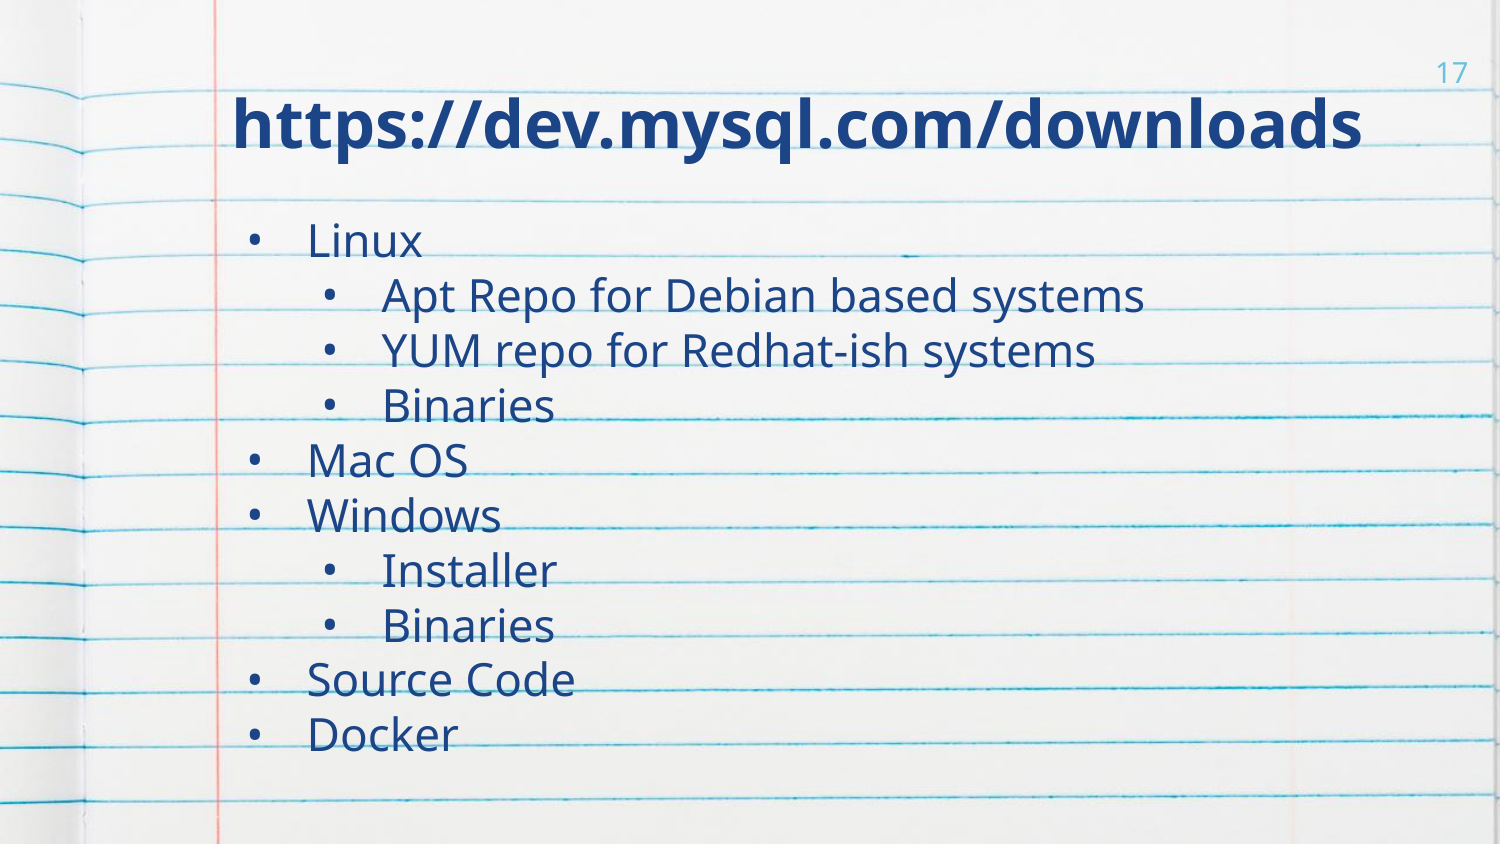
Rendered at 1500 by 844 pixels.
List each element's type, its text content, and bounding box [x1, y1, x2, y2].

slide_number <number> [1378, 41, 1469, 107]
picture [0, 0, 1500, 844]
list Linux Apt Repo for Debian based systems YUM repo for Redhat-ish systems Binaries Mac OS Windows Installer Binaries Source Code Docker [231, 211, 1425, 748]
title https://dev.mysql.com/downloads [231, 21, 1425, 162]
